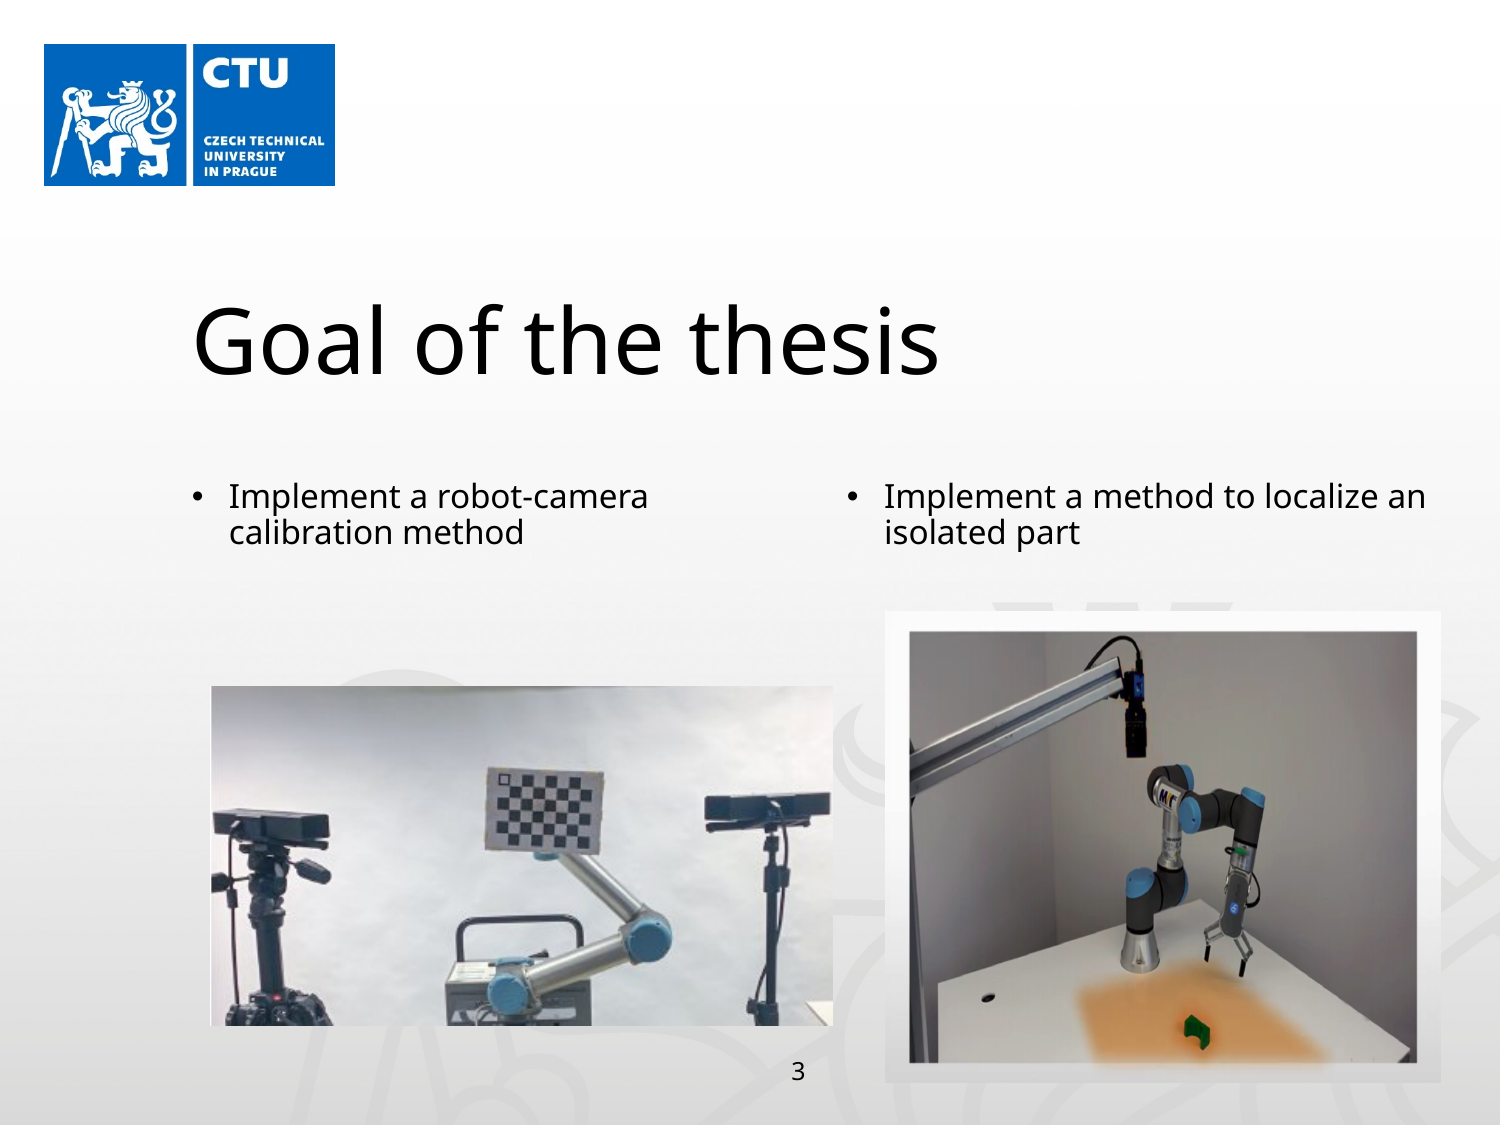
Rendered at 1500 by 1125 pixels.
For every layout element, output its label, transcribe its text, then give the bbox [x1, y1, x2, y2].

title Goal of the thesis [177, 236, 1456, 454]
picture [0, 0, 1500, 1125]
list Implement a robot-camera calibration method [177, 472, 801, 1081]
title 3 [776, 1050, 826, 1096]
list Implement a method to localize an isolated part [832, 472, 1457, 1081]
